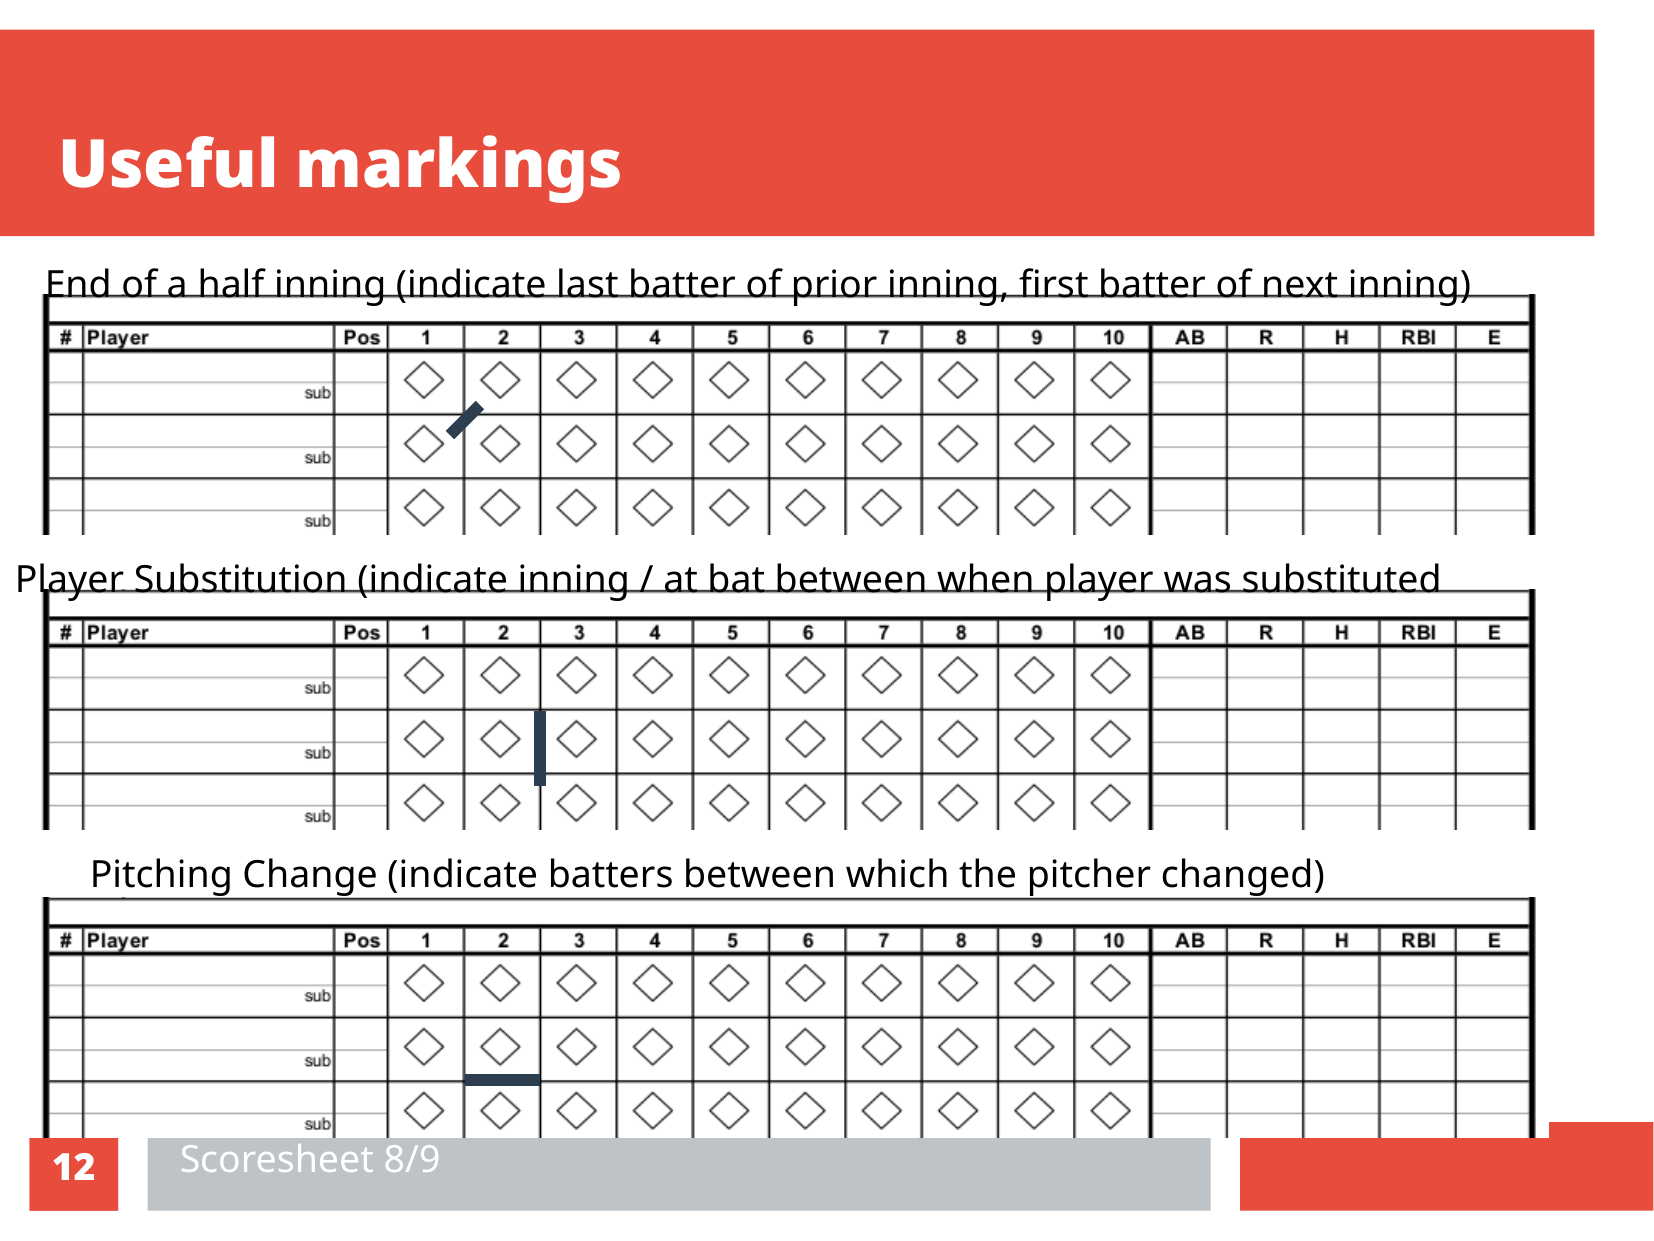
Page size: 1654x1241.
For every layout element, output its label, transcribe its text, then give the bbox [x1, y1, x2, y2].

picture [12, 897, 1549, 1138]
picture [12, 294, 1549, 535]
text_box Pitching Change (indicate batters between which the pitcher changed) [75, 840, 1576, 943]
text_box Player Substitution (indicate inning / at bat between when player was substituted [0, 545, 1651, 691]
picture [12, 691, 1549, 830]
text_box End of a half inning (indicate last batter of prior inning, first batter of next inning) [30, 250, 1654, 396]
text_box Scoresheet 8/9 [165, 1138, 736, 1184]
title Useful markings [59, 59, 1595, 207]
